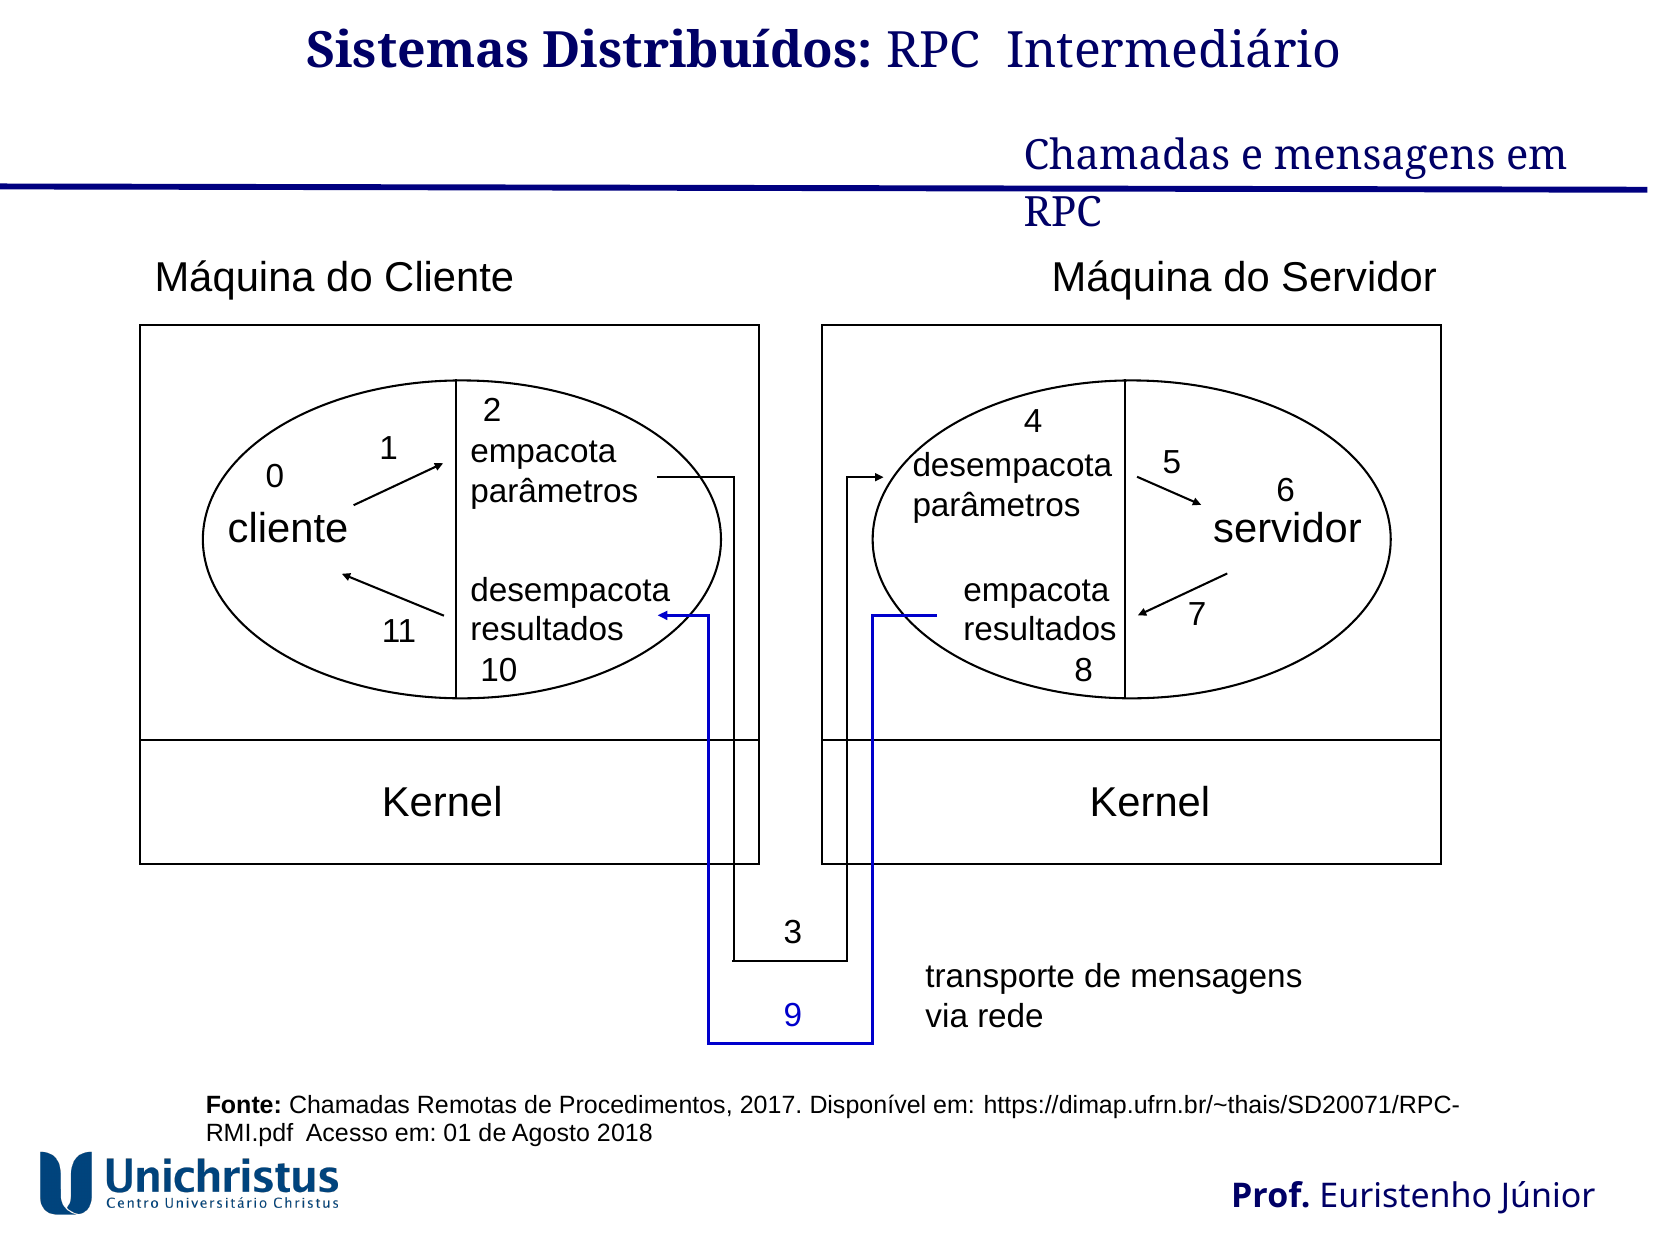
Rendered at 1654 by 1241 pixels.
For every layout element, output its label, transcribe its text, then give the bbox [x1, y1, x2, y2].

text_box 6 [1261, 460, 1310, 516]
text_box 3 [768, 902, 818, 958]
text_box servidor [1198, 493, 1378, 559]
text_box 2 [468, 380, 517, 436]
text_box Fonte: Chamadas Remotas de Procedimentos, 2017. Disponível em: https://dimap.ufrn.br/~thais/SD20071/RPC-RMI.pdf Acesso em: 01 de Agosto 2018 [190, 1083, 1517, 1162]
text_box 7 [1173, 584, 1222, 641]
text_box cliente [212, 493, 364, 559]
text_box 5 [1147, 432, 1197, 489]
text_box transporte de mensagens via rede [910, 946, 1318, 1043]
text_box Kernel [367, 767, 518, 833]
text_box Chamadas e mensagens em RPC [1008, 117, 1654, 197]
text_box 0 [250, 446, 299, 503]
text_box empacota parâmetros [455, 421, 657, 518]
text_box Sistemas Distribuídos: RPC Intermediário [291, 6, 1363, 113]
picture [35, 1148, 343, 1217]
text_box 9 [768, 985, 818, 1041]
text_box desempacota parâmetros [897, 435, 1128, 531]
text_box Prof. Euristenho Júnior [1216, 1163, 1654, 1224]
text_box desempacota resultados [455, 560, 686, 656]
text_box 4 [1008, 391, 1058, 447]
text_box Máquina do Cliente [139, 242, 530, 308]
text_box 11 [367, 601, 432, 657]
text_box 10 [465, 640, 533, 696]
text_box Máquina do Servidor [1036, 242, 1453, 308]
text_box 1 [364, 418, 413, 475]
text_box empacota resultados [948, 560, 1132, 656]
text_box 8 [1059, 640, 1108, 696]
text_box Kernel [1074, 767, 1226, 833]
